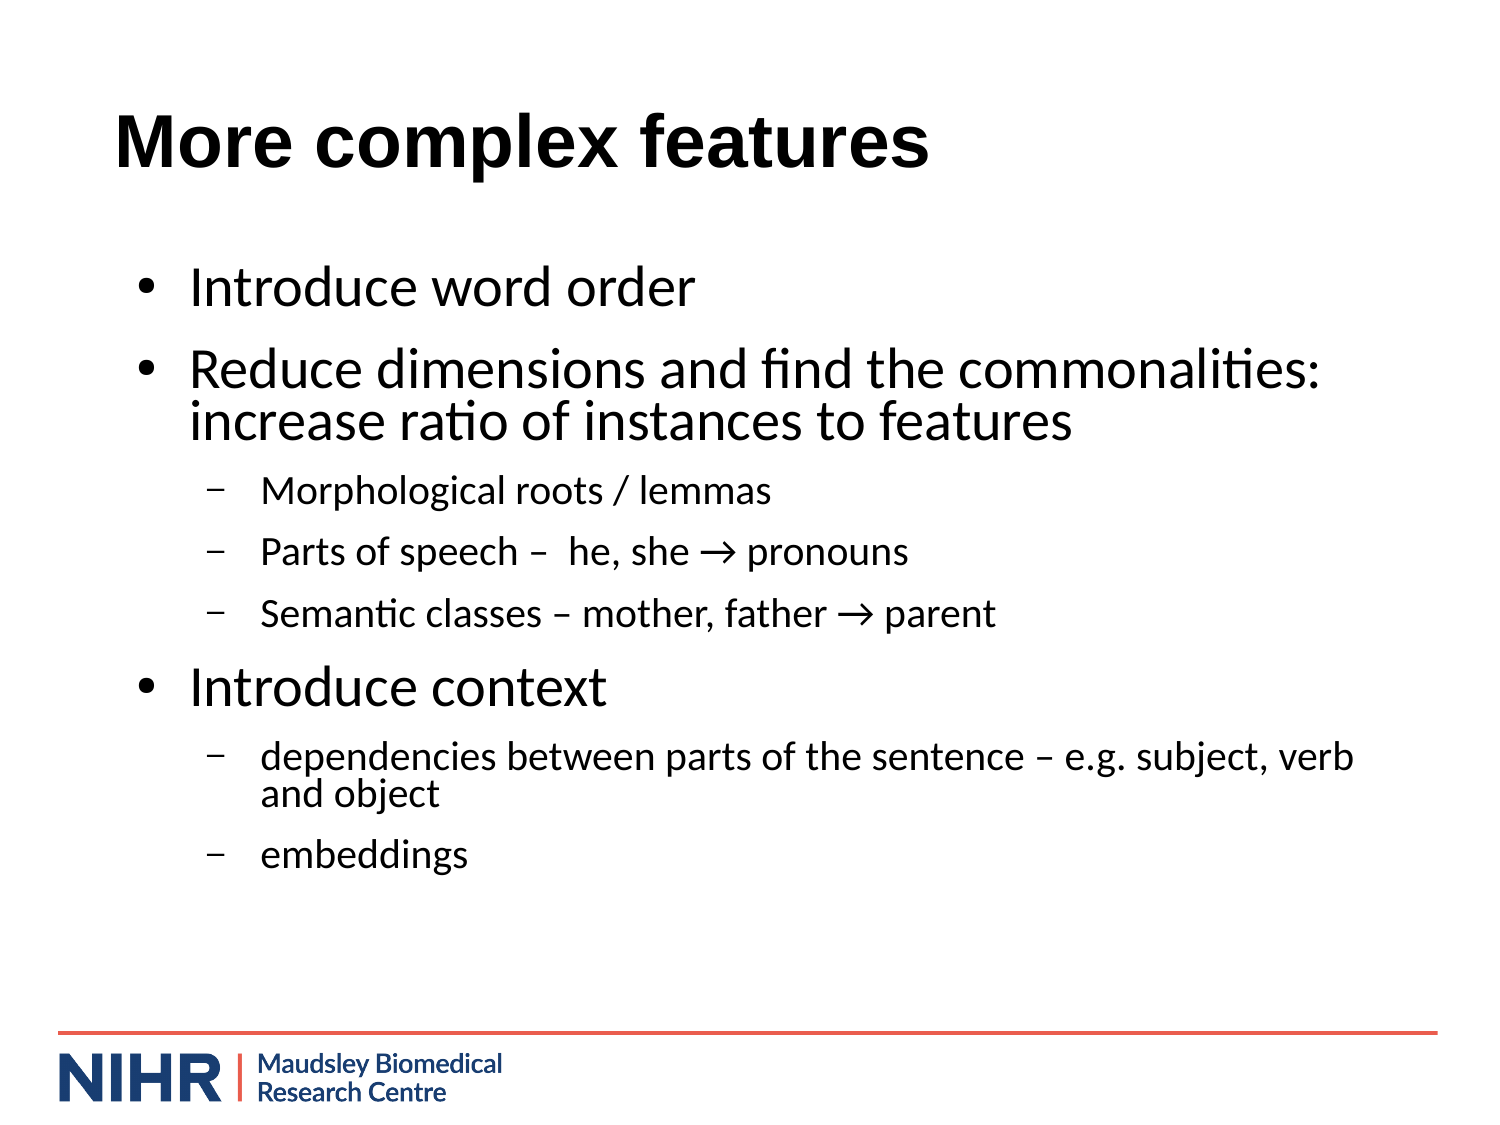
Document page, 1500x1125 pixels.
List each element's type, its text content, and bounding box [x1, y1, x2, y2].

list Introduce word order Reduce dimensions and find the commonalities: increase ratio of instances to features Morphological roots / lemmas Parts of speech – he, she → pronouns Semantic classes – mother, father → parent Introduce context dependencies between parts of the sentence – e.g. subject, verb and object embeddings [118, 264, 1394, 511]
text_box More complex features [100, 95, 1105, 192]
picture [29, 1018, 531, 1125]
